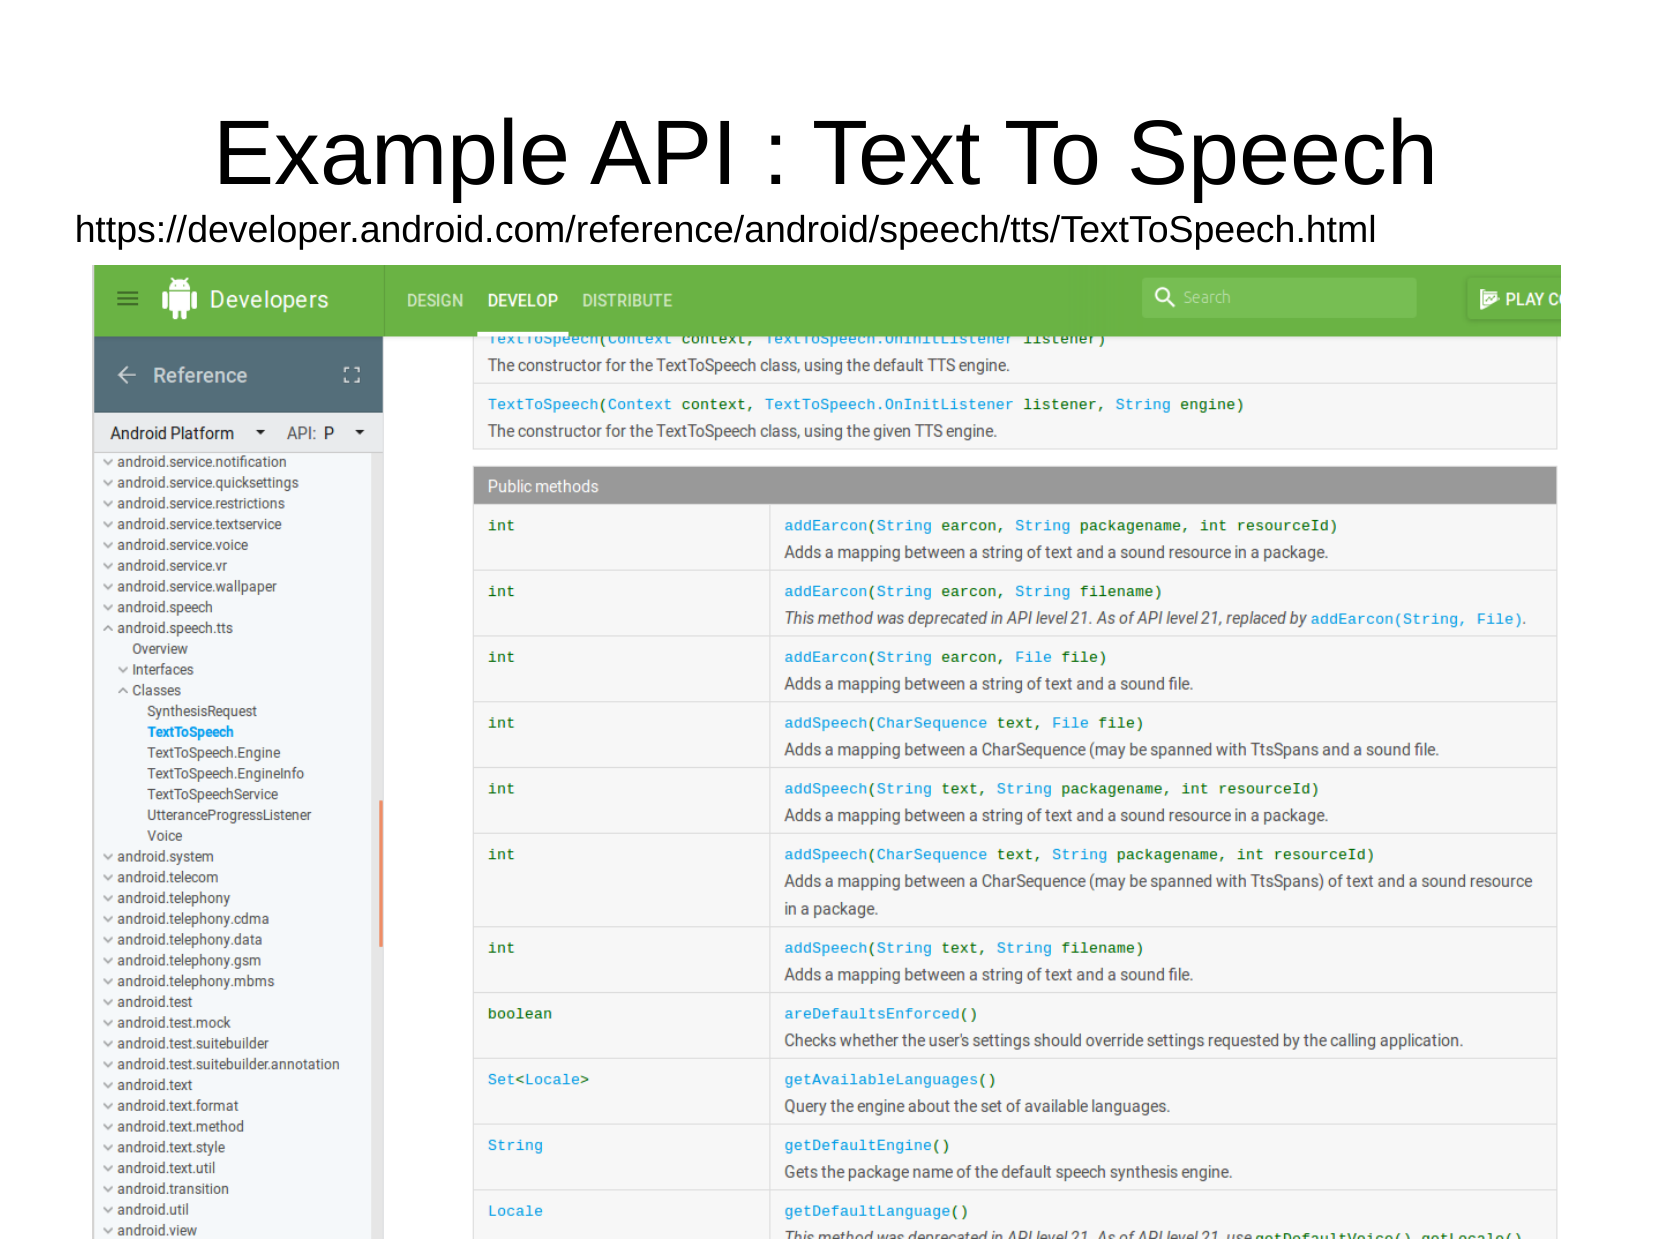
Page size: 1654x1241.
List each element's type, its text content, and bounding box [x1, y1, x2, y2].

text_box https://developer.android.com/reference/android/speech/tts/TextToSpeech.html [60, 200, 1392, 258]
picture [92, 265, 1561, 1239]
title Example API : Text To Speech [82, 49, 1571, 257]
